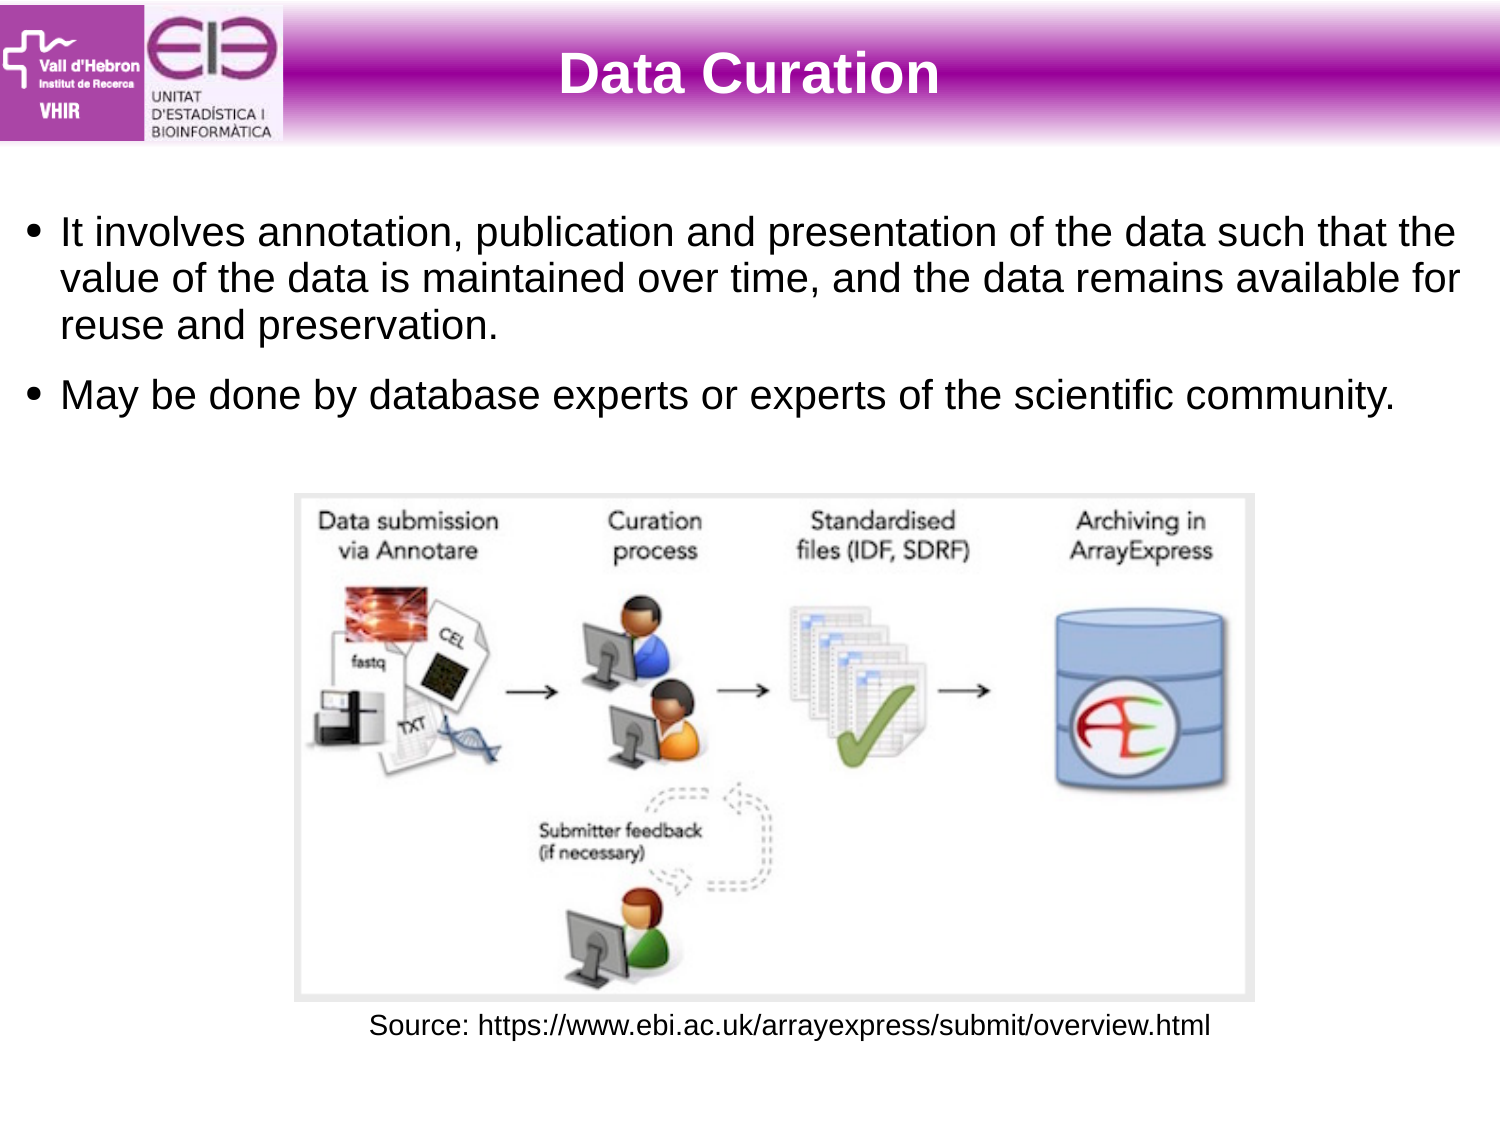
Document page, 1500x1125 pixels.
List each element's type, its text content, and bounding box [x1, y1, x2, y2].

text_box It involves annotation, publication and presentation of the data such that the value of the data is maintained over time, and the data remains available for reuse and preservation. May be done by database experts or experts of the scientific community. [10, 201, 1500, 609]
picture [0, 5, 284, 141]
text_box Source: https://www.ebi.ac.uk/arrayexpress/submit/overview.html [354, 1001, 1255, 1049]
picture [294, 609, 1255, 1002]
text_box Data Curation [0, 0, 1500, 148]
